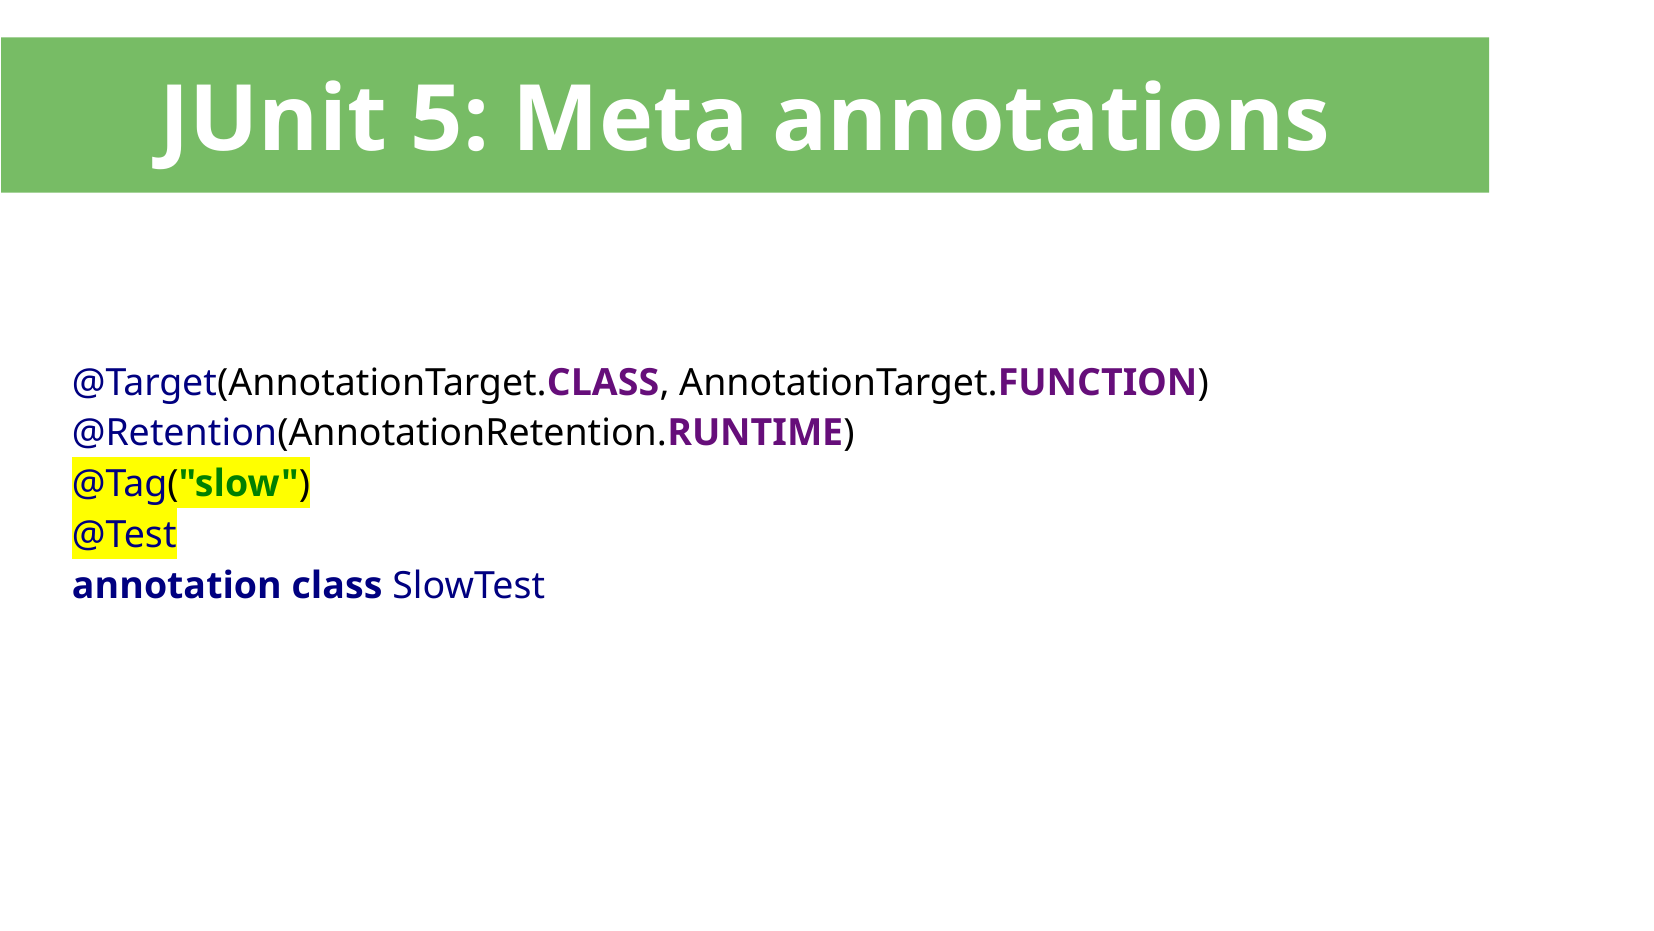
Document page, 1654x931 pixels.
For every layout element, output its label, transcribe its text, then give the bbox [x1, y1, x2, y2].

title JUnit 5: Meta annotations [1, 37, 1490, 193]
list @Target(AnnotationTarget.CLASS, AnnotationTarget.FUNCTION) @Retention(AnnotationRetention.RUNTIME) @Tag("slow") @Test annotation class SlowTest [71, 354, 1486, 670]
